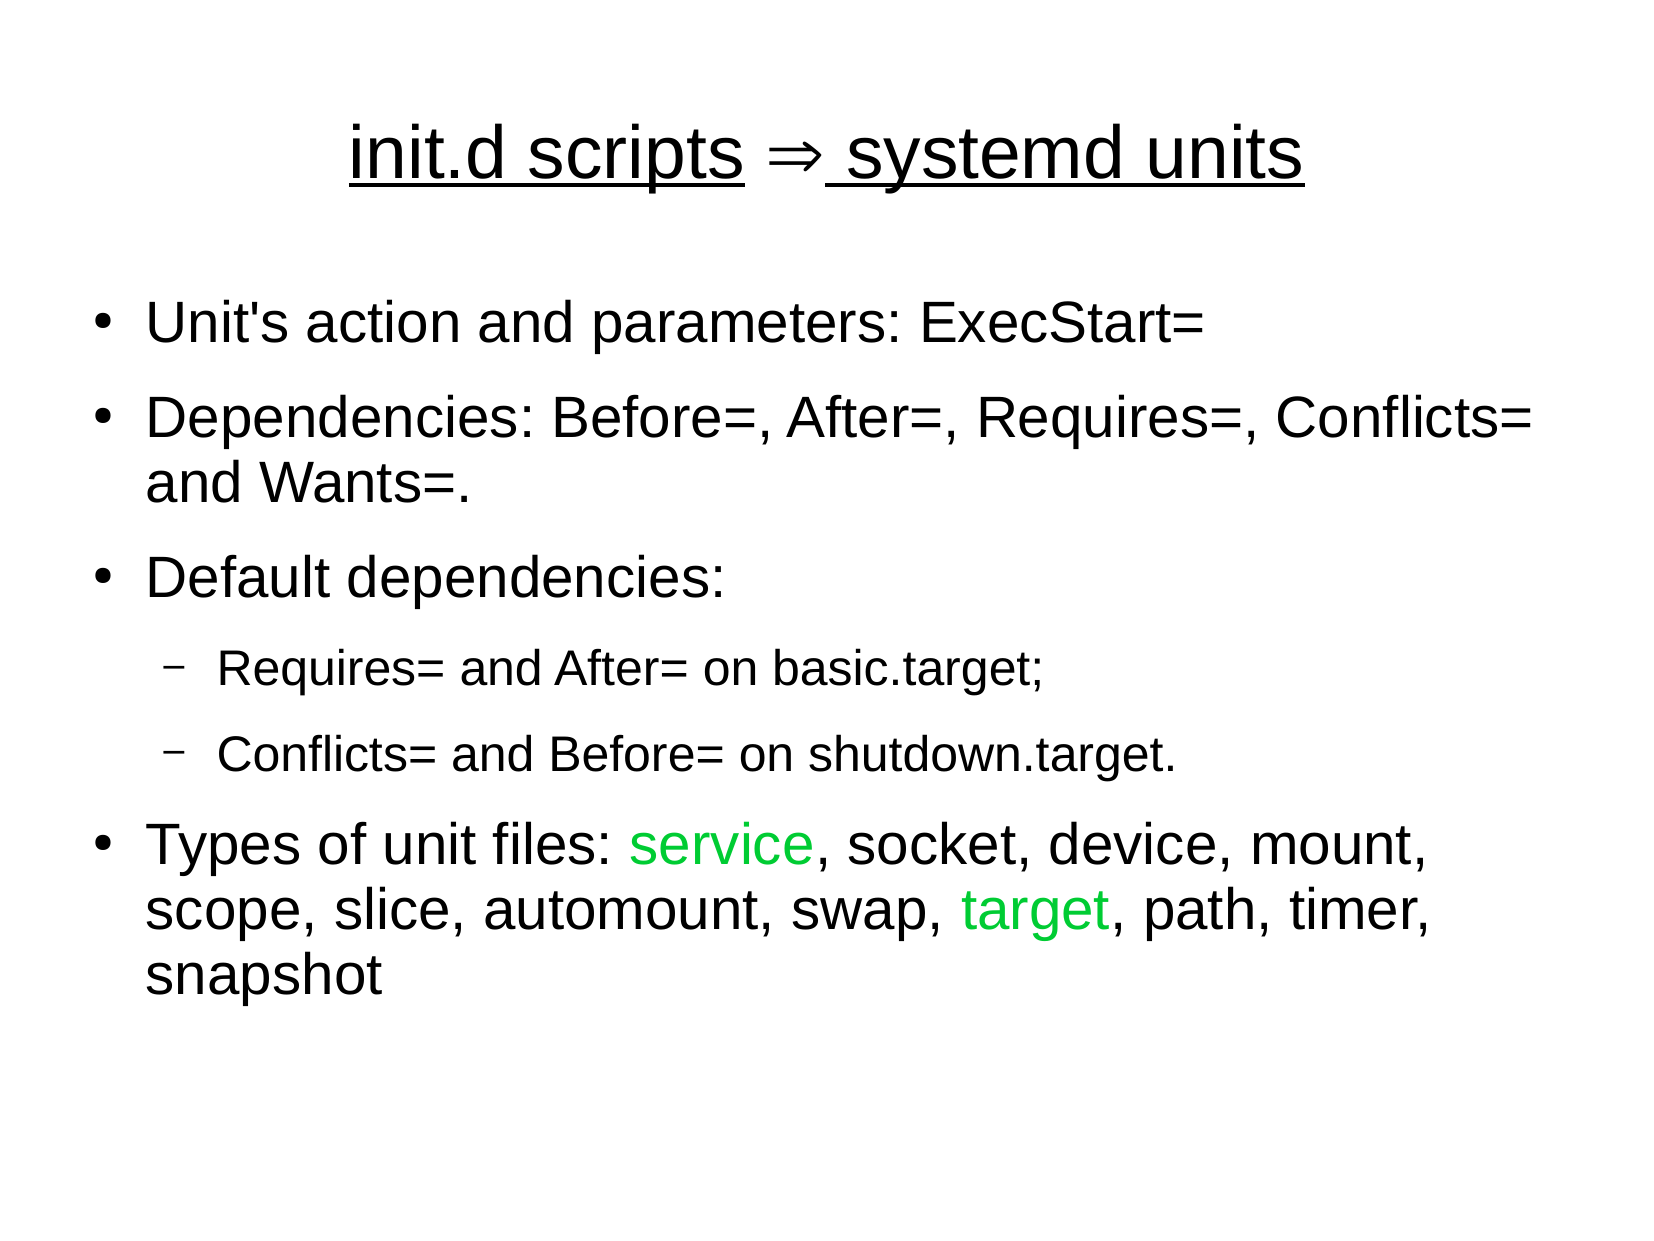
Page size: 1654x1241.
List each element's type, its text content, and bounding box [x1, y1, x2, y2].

title init.d scripts Þ systemd units [82, 49, 1571, 257]
list Unit's action and parameters: ExecStart= Dependencies: Before=, After=, Requires=, Conflicts= and Wants=. Default dependencies: Requires= and After= on basic.target; Conflicts= and Before= on shutdown.target. Types of unit files: service, socket, device, mount, scope, slice, automount, swap, target, path, timer, snapshot [75, 290, 1571, 1126]
